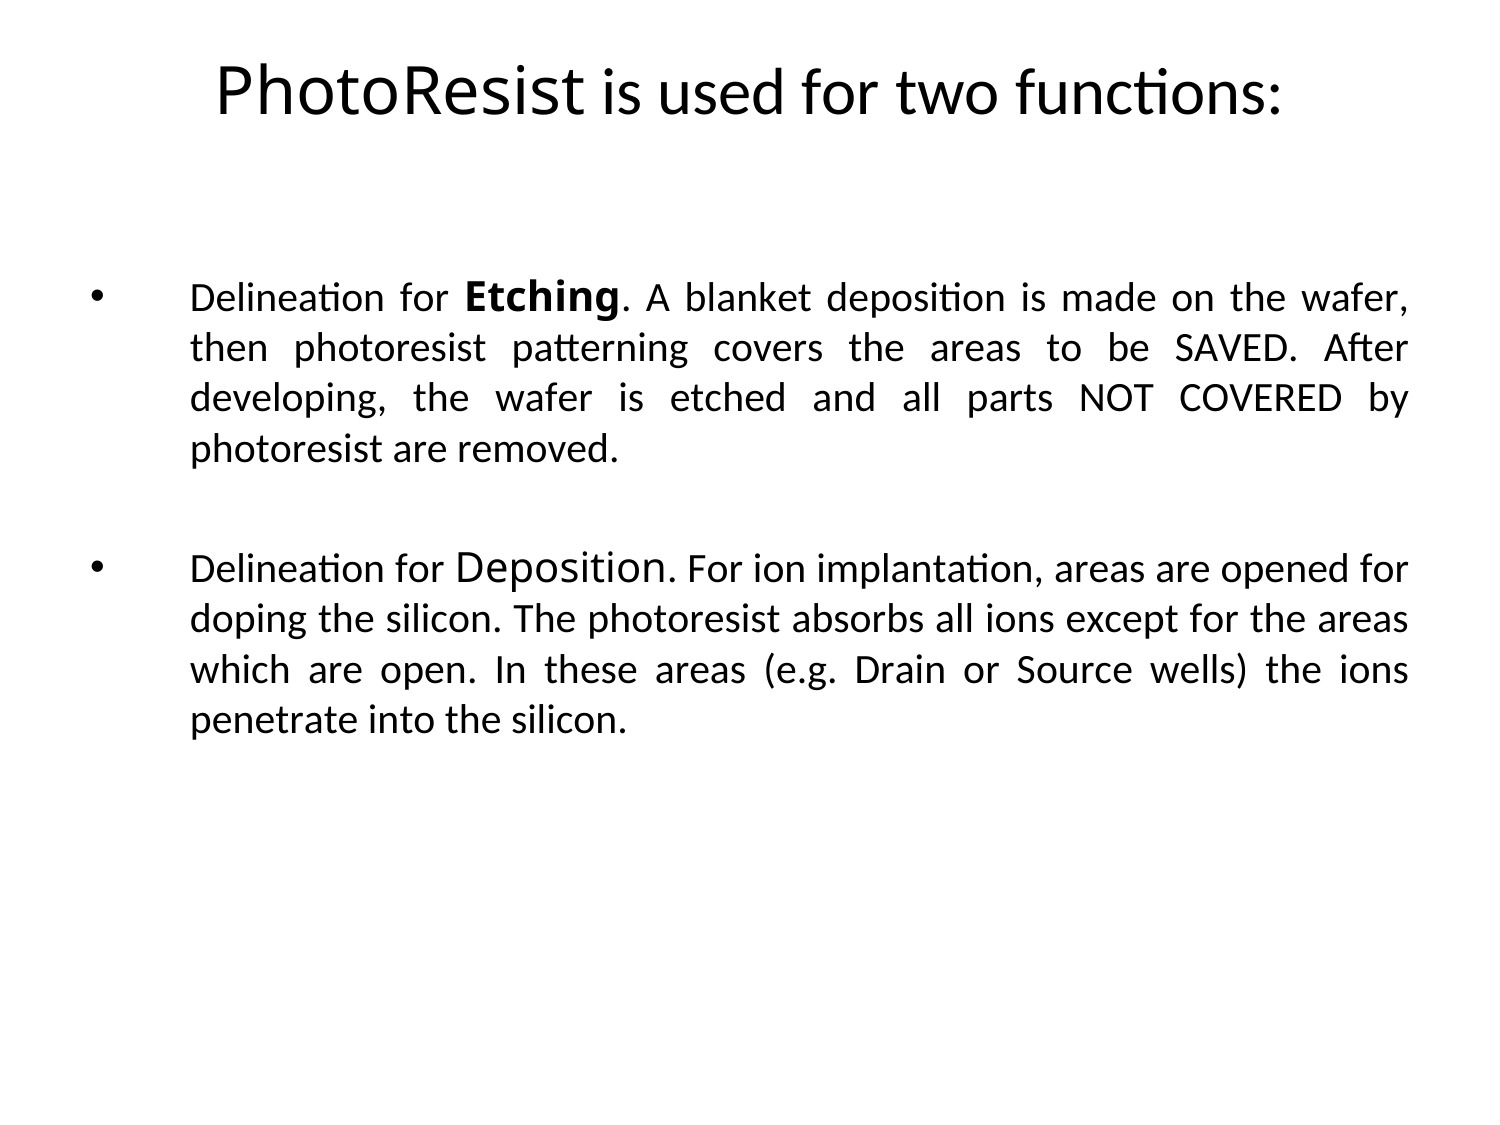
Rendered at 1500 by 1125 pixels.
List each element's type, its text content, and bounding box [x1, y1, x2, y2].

list Delineation for Etching. A blanket deposition is made on the wafer, then photoresist patterning covers the areas to be SAVED. After developing, the wafer is etched and all parts NOT COVERED by photoresist are removed. Delineation for Deposition. For ion implantation, areas are opened for doping the silicon. The photoresist absorbs all ions except for the areas which are open. In these areas (e.g. Drain or Source wells) the ions penetrate into the silicon. [75, 262, 1426, 925]
title PhotoResist is used for two functions: [75, 24, 1426, 150]
